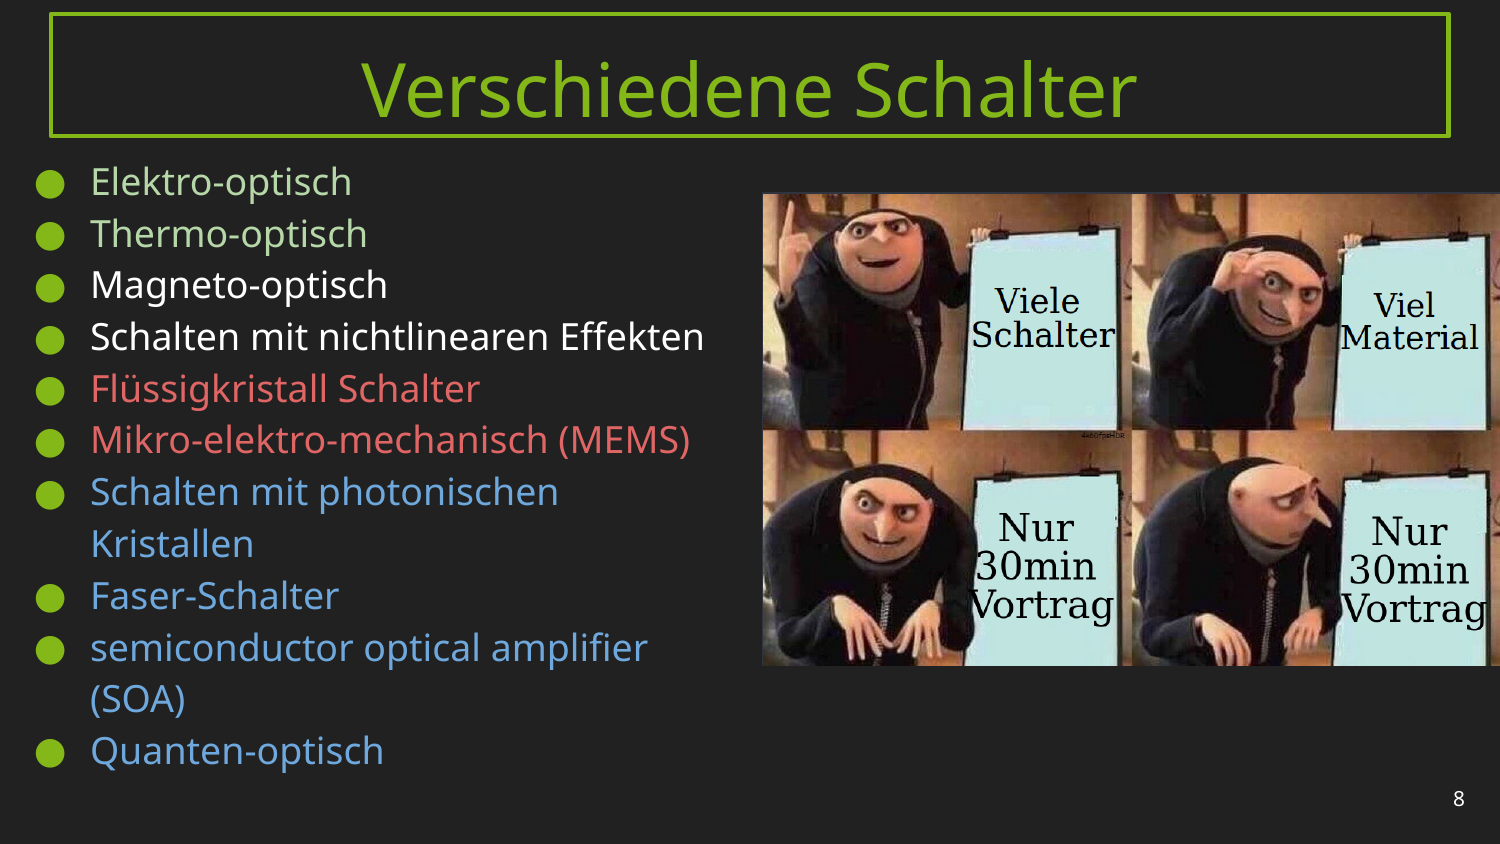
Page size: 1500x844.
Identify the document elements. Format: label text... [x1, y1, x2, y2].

picture [762, 192, 1500, 666]
title Verschiedene Schalter [51, 13, 1449, 137]
list Elektro-optisch Thermo-optisch Magneto-optisch Schalten mit nichtlinearen Effekten Flüssigkristall Schalter Mikro-elektro-mechanisch (MEMS) Schalten mit photonischen Kristallen Faser-Schalter semiconductor optical amplifier (SOA) Quanten-optisch [0, 136, 750, 783]
slide_number <number> [1389, 764, 1480, 830]
